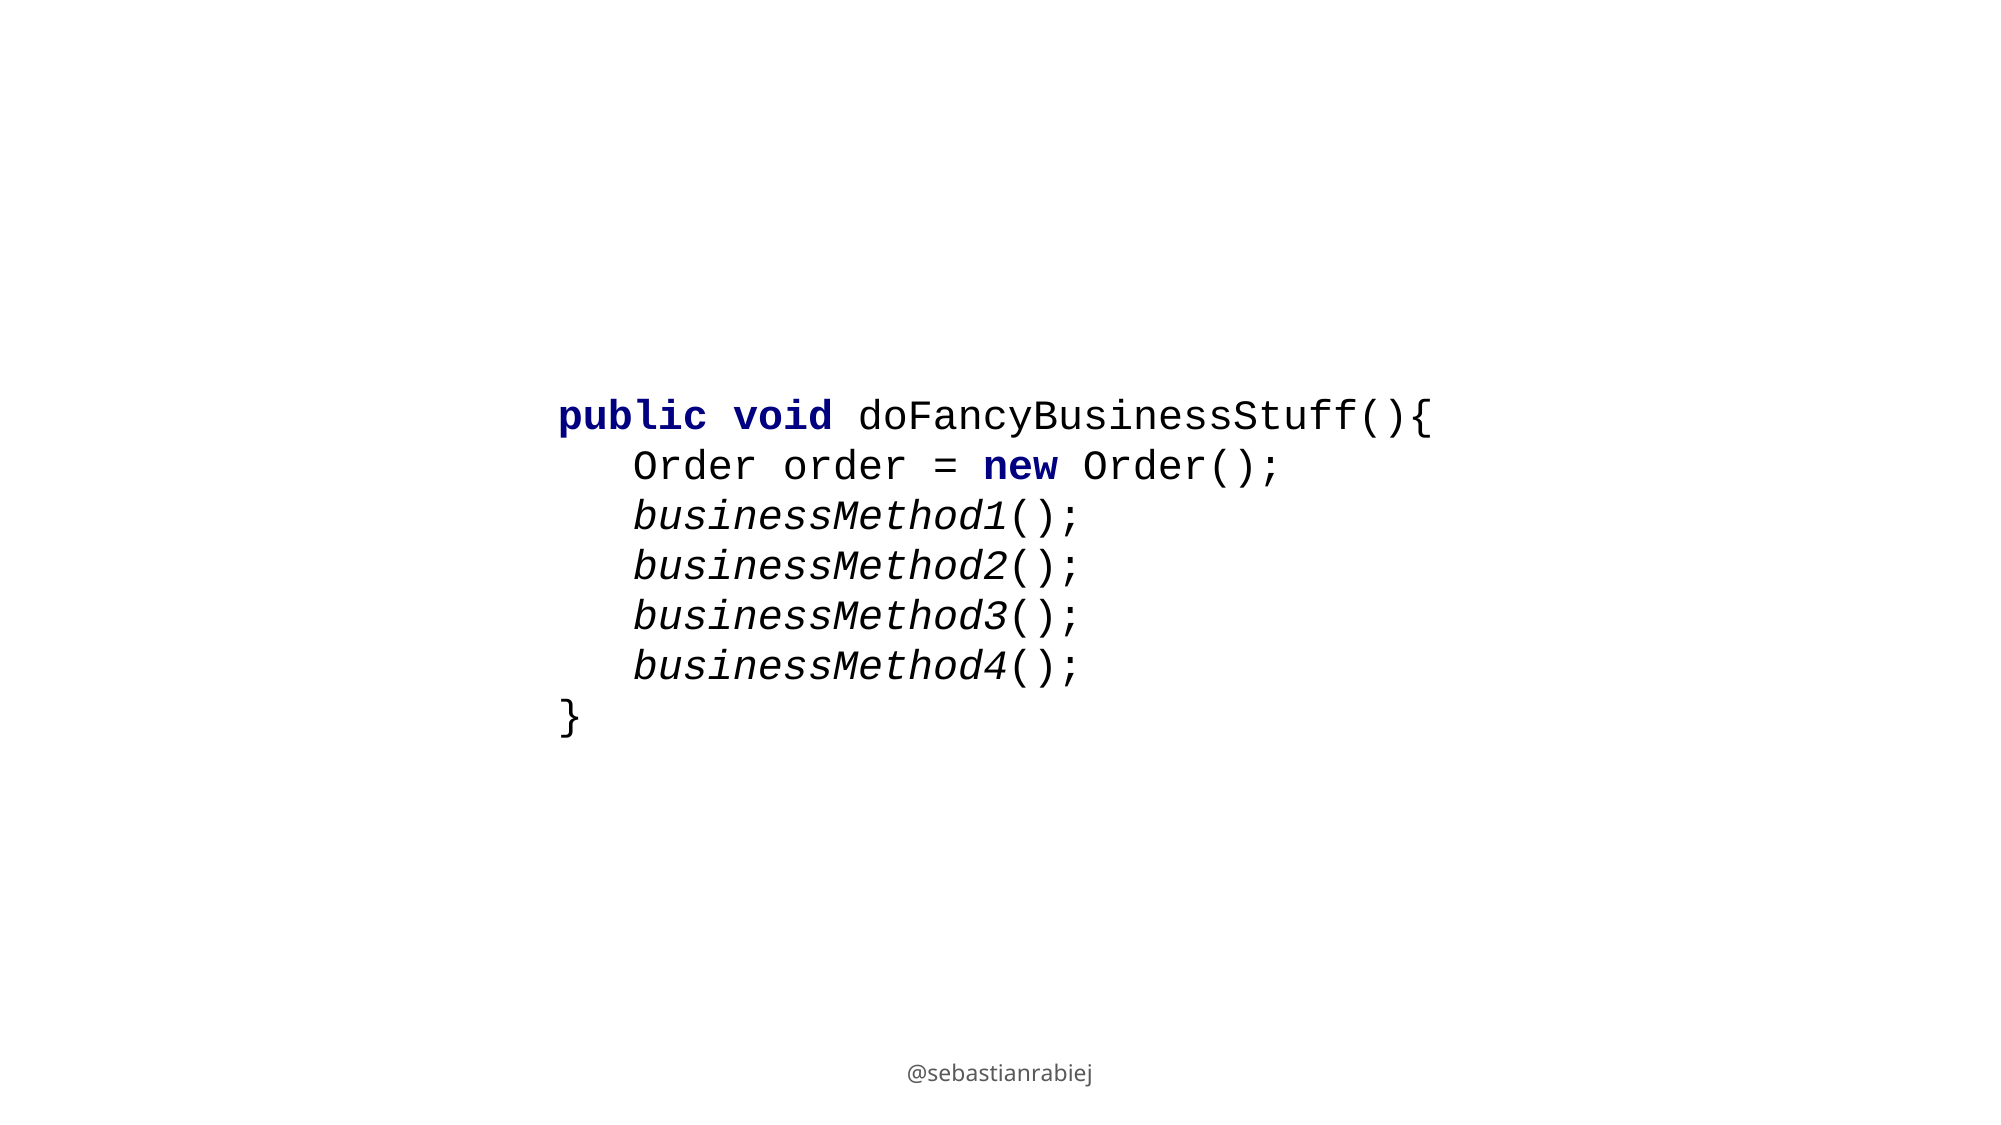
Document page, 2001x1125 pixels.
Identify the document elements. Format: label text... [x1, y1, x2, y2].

text_box @sebastianrabiej [662, 1042, 1338, 1103]
text_box public void doFancyBusinessStuff(){ Order order = new Order(); businessMethod1(); businessMethod2(); businessMethod3(); businessMethod4(); } [543, 380, 1448, 745]
